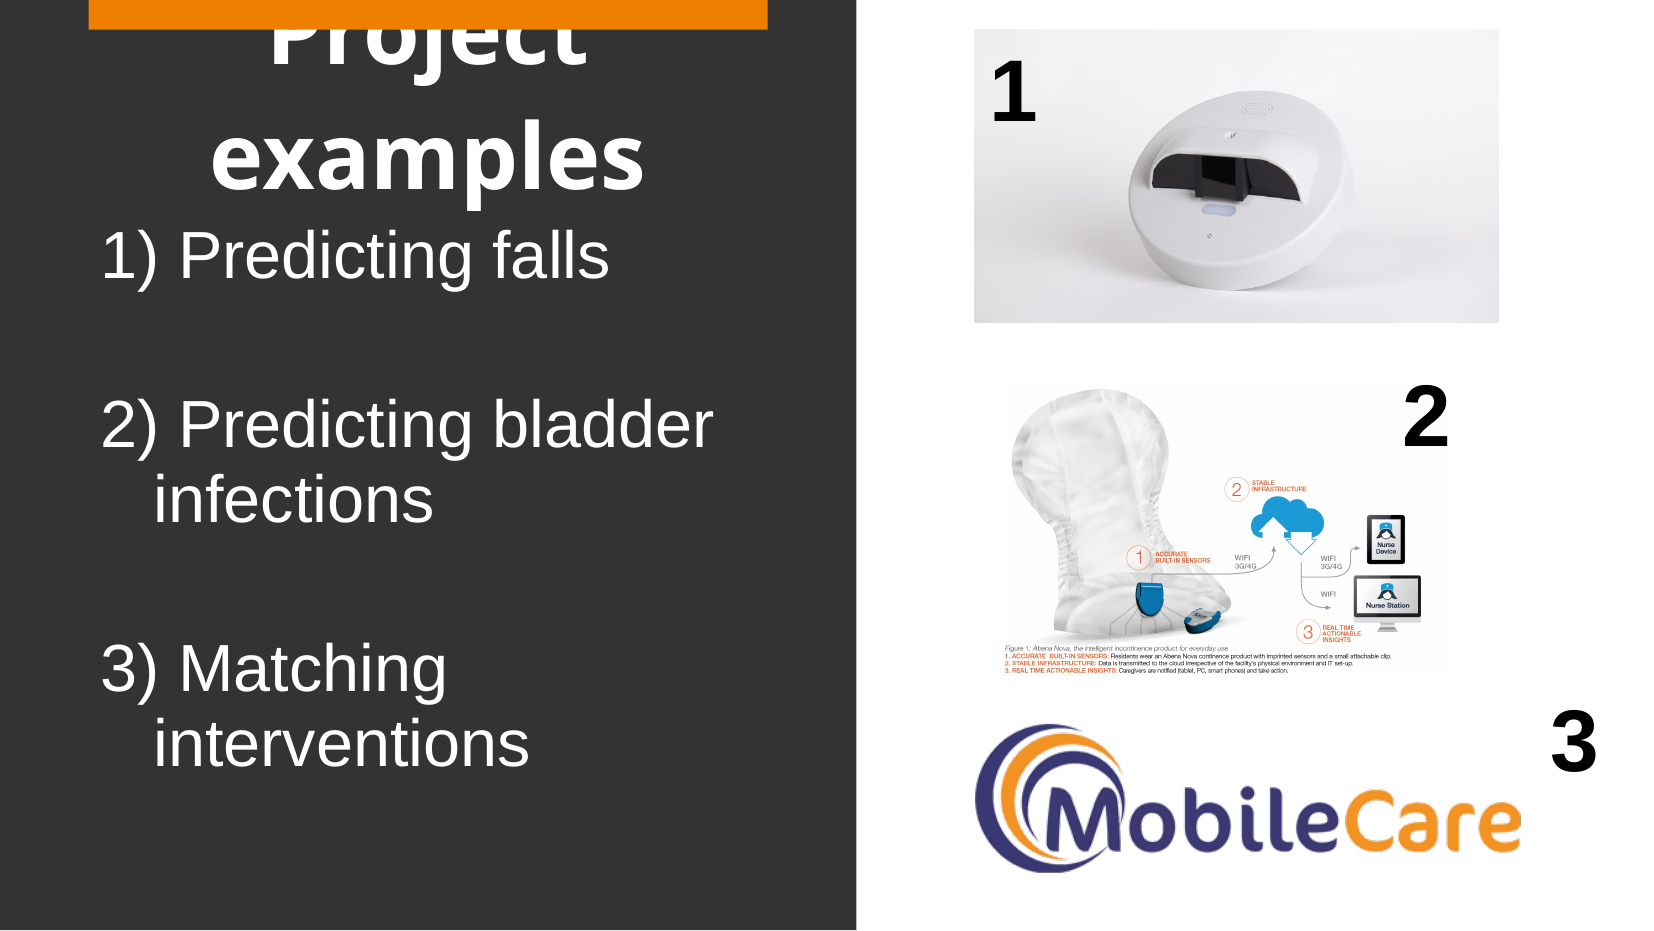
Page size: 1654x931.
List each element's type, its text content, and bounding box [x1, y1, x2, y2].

text_box 1 [974, 35, 1034, 148]
picture [1003, 383, 1453, 675]
list Predicting falls Predicting bladder infections Matching interventions [82, 217, 768, 857]
picture [974, 29, 1499, 323]
picture [974, 708, 1527, 894]
text_box [0, 0, 857, 931]
title Project examples [41, 0, 815, 211]
text_box [88, 0, 768, 30]
text_box 2 [1387, 359, 1447, 473]
text_box 3 [1535, 684, 1595, 798]
